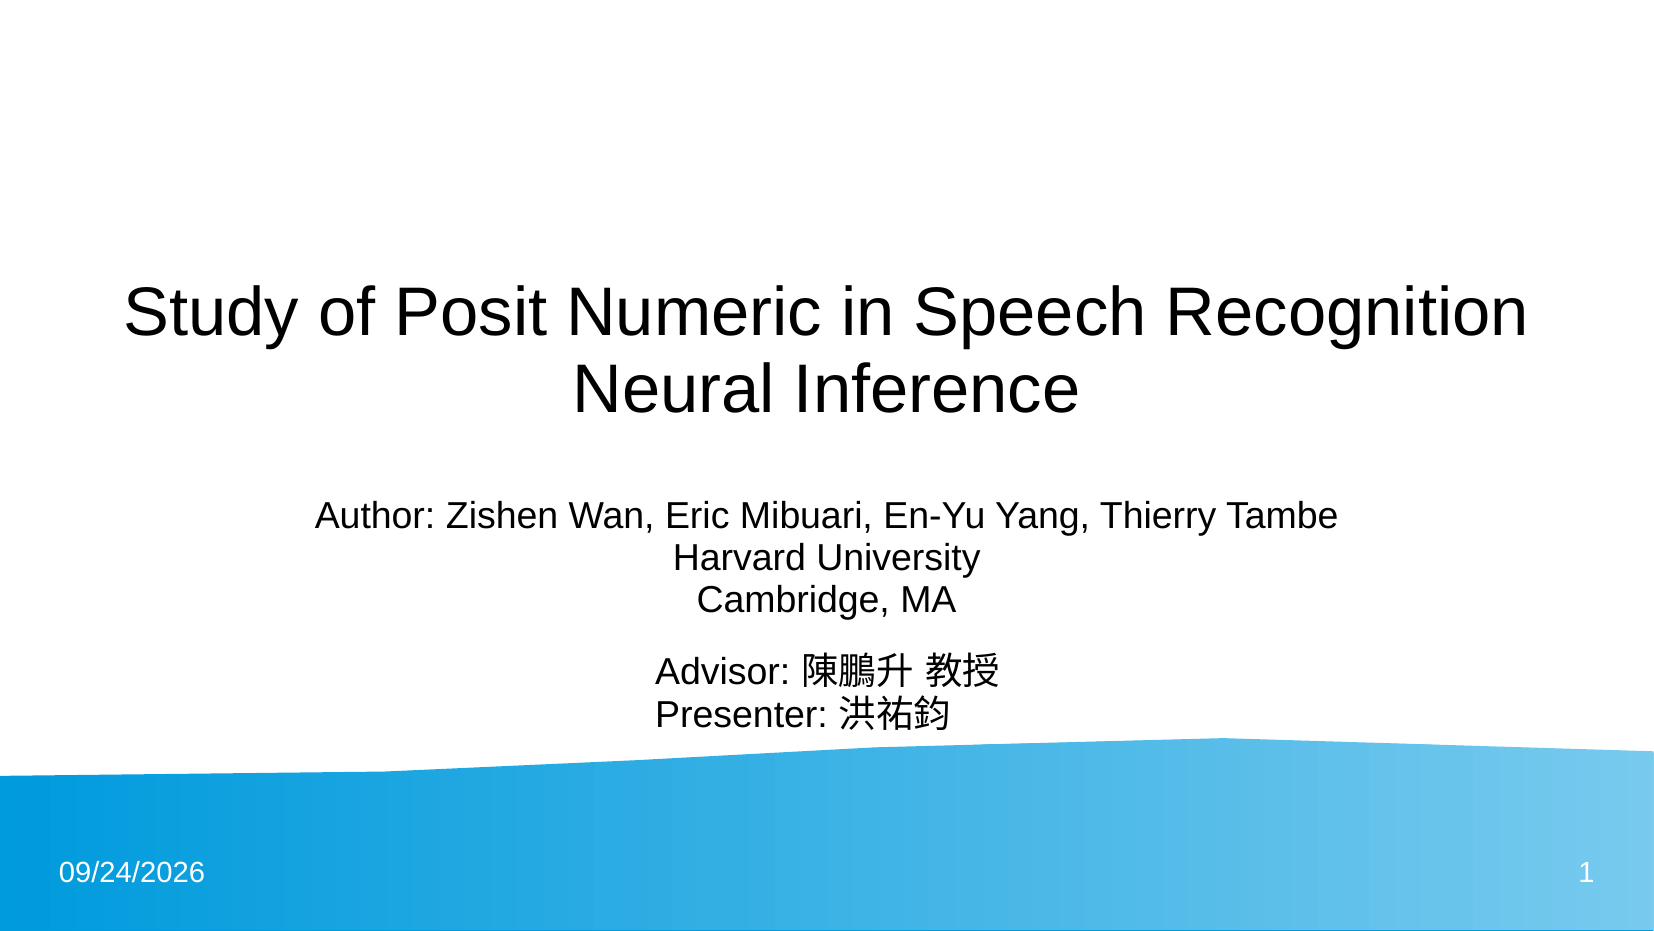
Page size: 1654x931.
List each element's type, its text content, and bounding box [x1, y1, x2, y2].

text_box Author: Zishen Wan, Eric Mibuari, En-Yu Yang, Thierry Tambe Harvard University Cambridge, MA [299, 487, 1354, 629]
text_box Advisor: 陳鵬升 教授 Presenter: 洪祐鈞 [640, 642, 1016, 744]
title Study of Posit Numeric in Speech Recognition Neural Inference [88, 261, 1565, 439]
